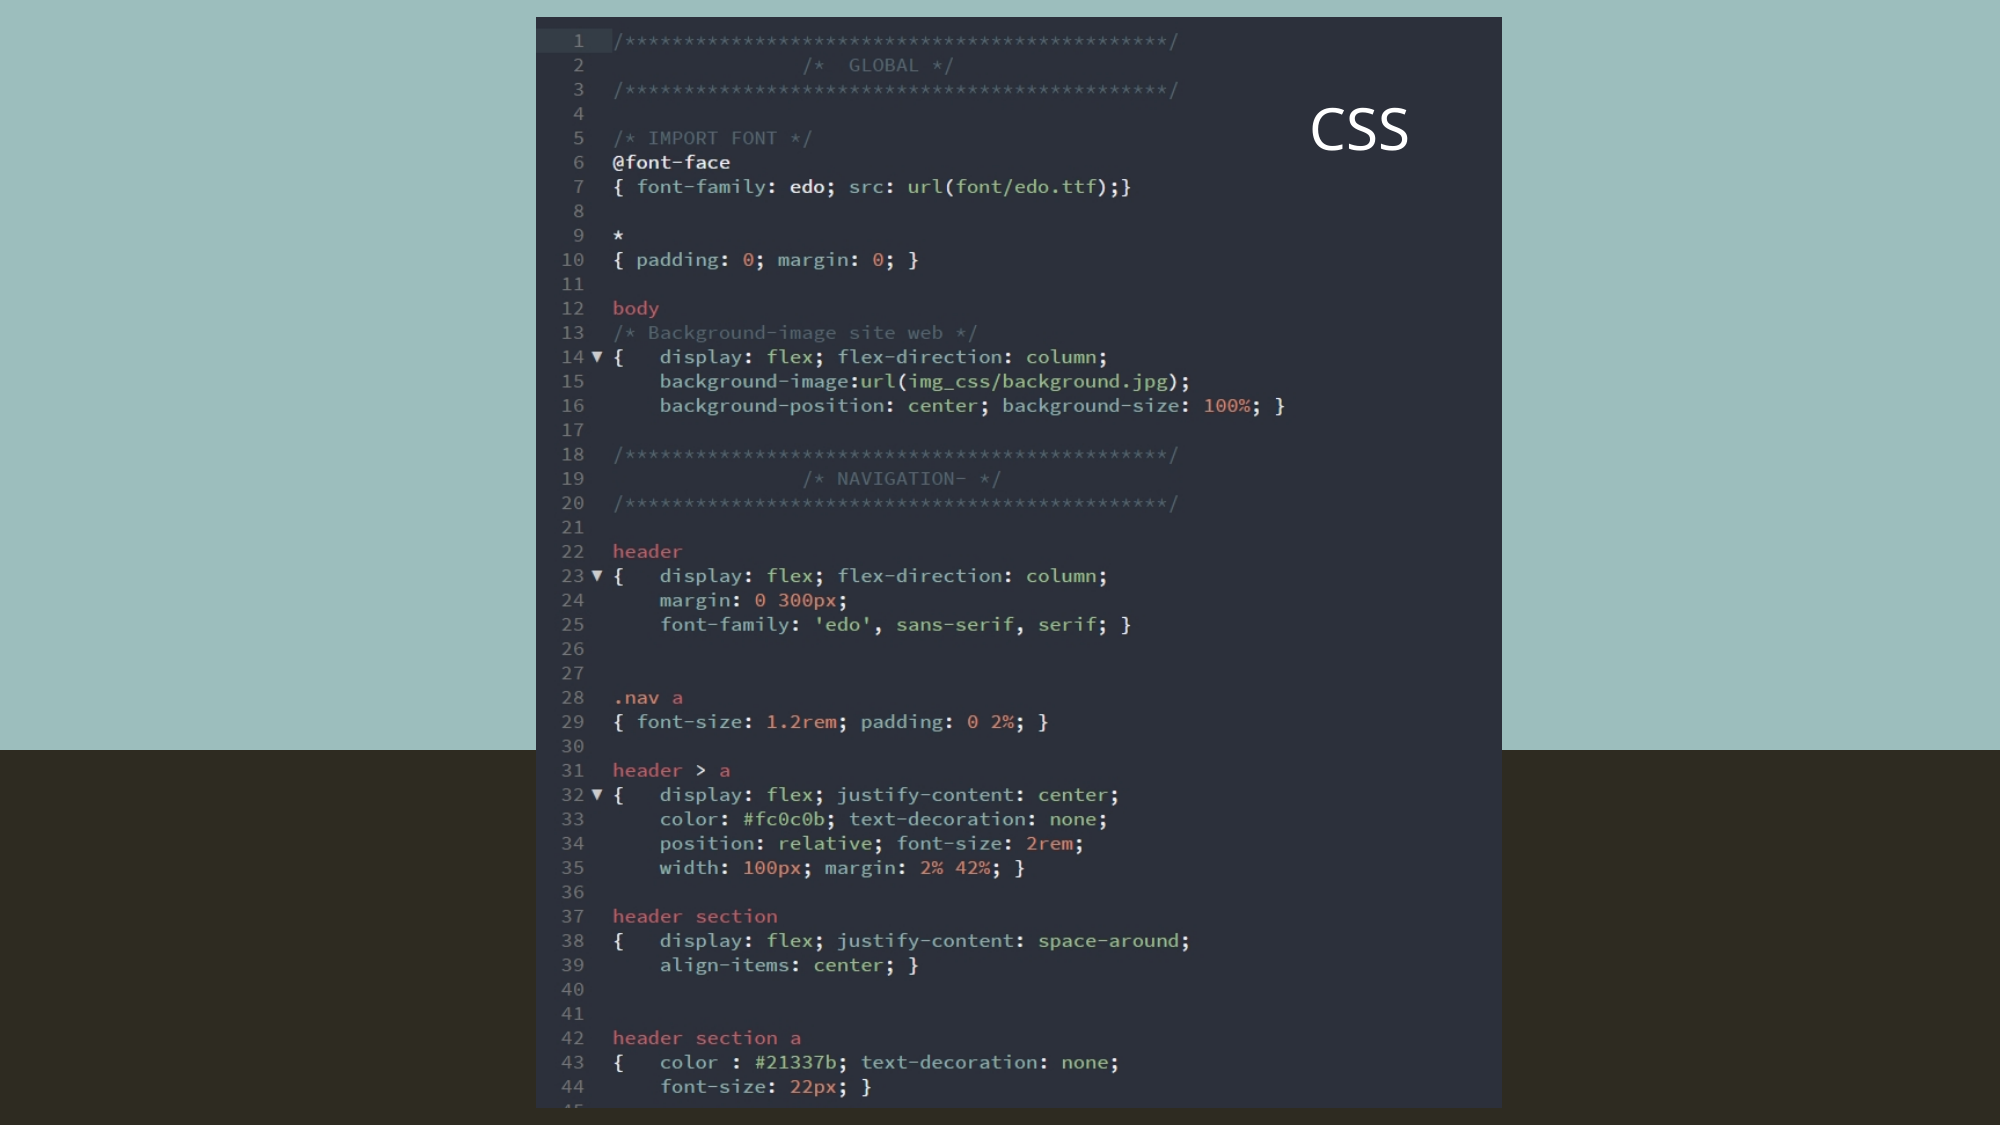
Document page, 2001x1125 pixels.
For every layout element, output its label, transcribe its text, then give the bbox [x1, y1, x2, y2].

picture [536, 17, 1502, 1108]
text_box CSS [1057, 84, 1663, 171]
